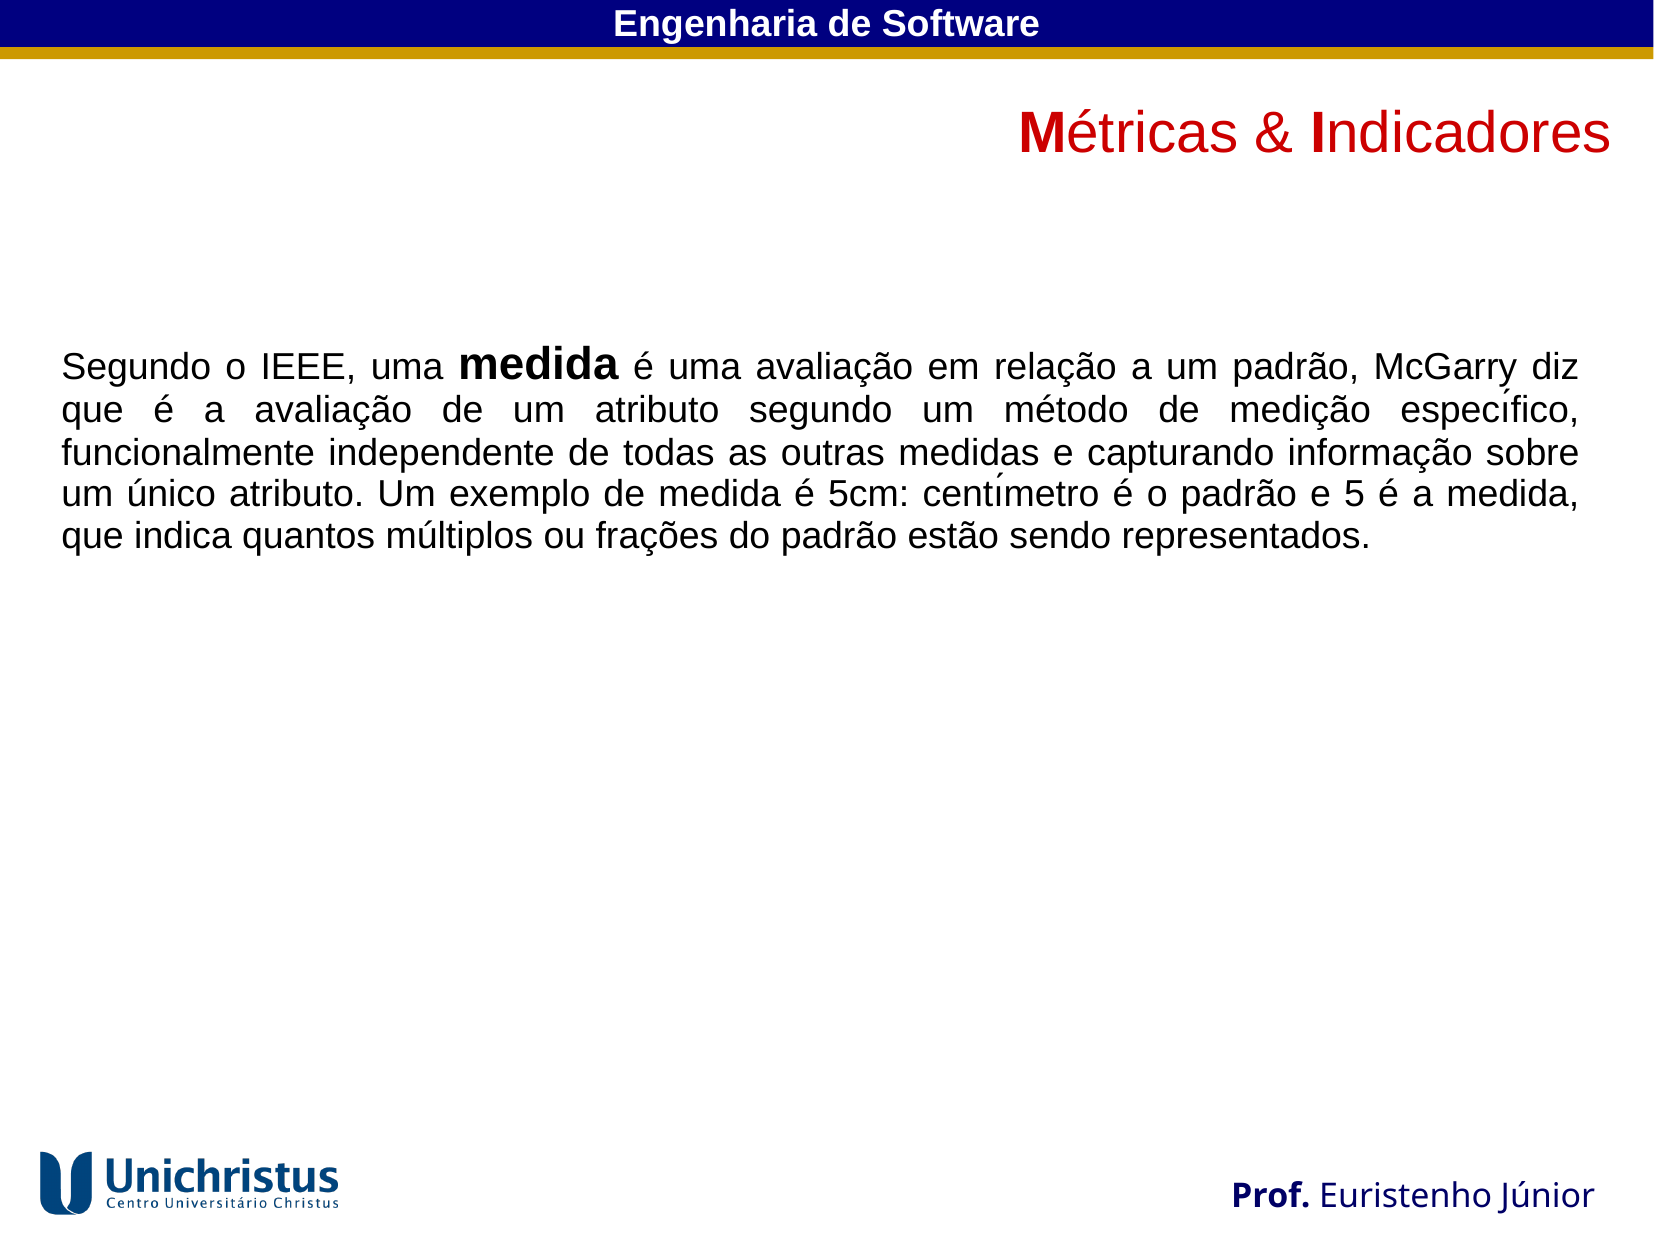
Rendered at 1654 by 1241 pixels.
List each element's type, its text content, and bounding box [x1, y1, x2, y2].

text_box [0, 47, 1654, 60]
picture [35, 1148, 343, 1217]
text_box Métricas & Indicadores [1003, 92, 1654, 173]
text_box Prof. Euristenho Júnior [1216, 1163, 1654, 1224]
text_box Segundo o IEEE, uma medida é uma avaliação em relação a um padrão, McGarry diz que é a avaliação de um atributo segundo um método de medição especı́fico, funcionalmente independente de todas as outras medidas e capturando informação sobre um único atributo. Um exemplo de medida é 5cm: centı́metro é o padrão e 5 é a medida, que indica quantos múltiplos ou frações do padrão estão sendo representados. [46, 330, 1595, 565]
text_box Engenharia de Software [0, 0, 1654, 47]
